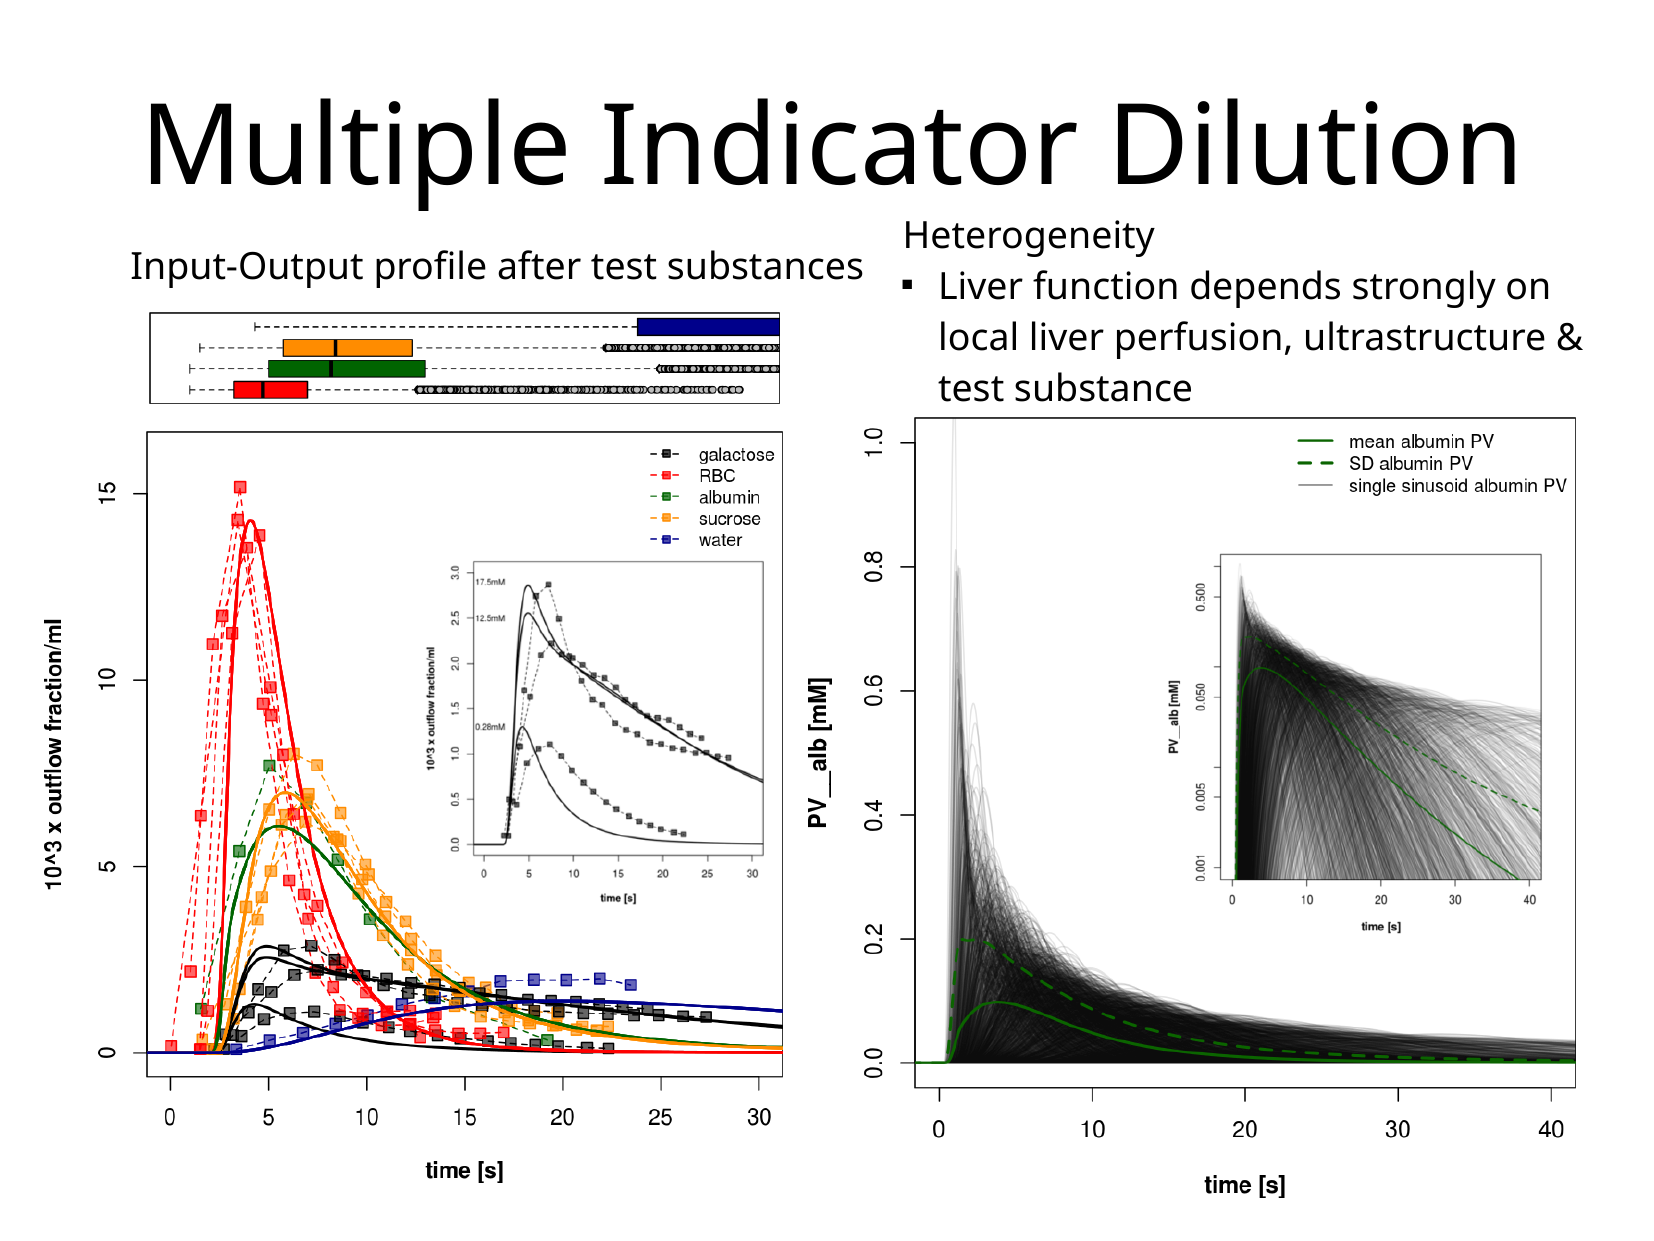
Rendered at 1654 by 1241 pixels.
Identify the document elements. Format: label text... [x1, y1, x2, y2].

picture [149, 312, 780, 405]
text_box Input-Output profile after test substances [115, 232, 880, 297]
picture [808, 417, 1576, 1198]
picture [44, 431, 783, 1183]
title Multiple Indicator Dilution [0, 37, 1654, 245]
text_box Heterogeneity Liver function depends strongly on local liver perfusion, ultrastructure & test substance [888, 201, 1611, 460]
